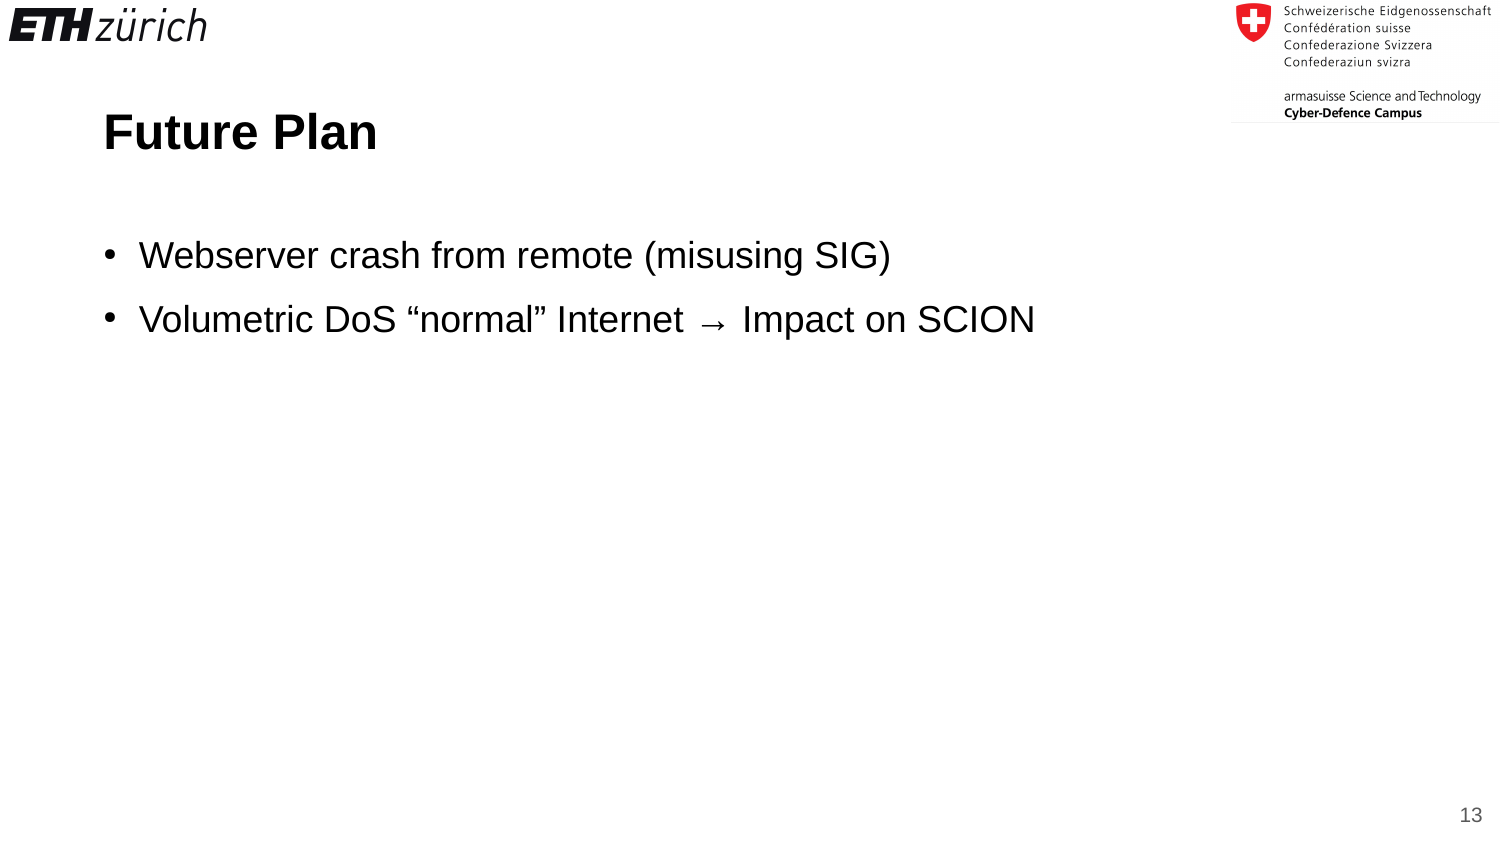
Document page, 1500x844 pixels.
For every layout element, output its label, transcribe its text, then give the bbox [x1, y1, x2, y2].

picture [8, 8, 207, 42]
text_box Webserver crash from remote (misusing SIG) Volumetric DoS “normal” Internet → Impact on SCION [88, 206, 1418, 600]
picture [1231, 0, 1500, 123]
text_box Future Plan [88, 88, 1182, 178]
